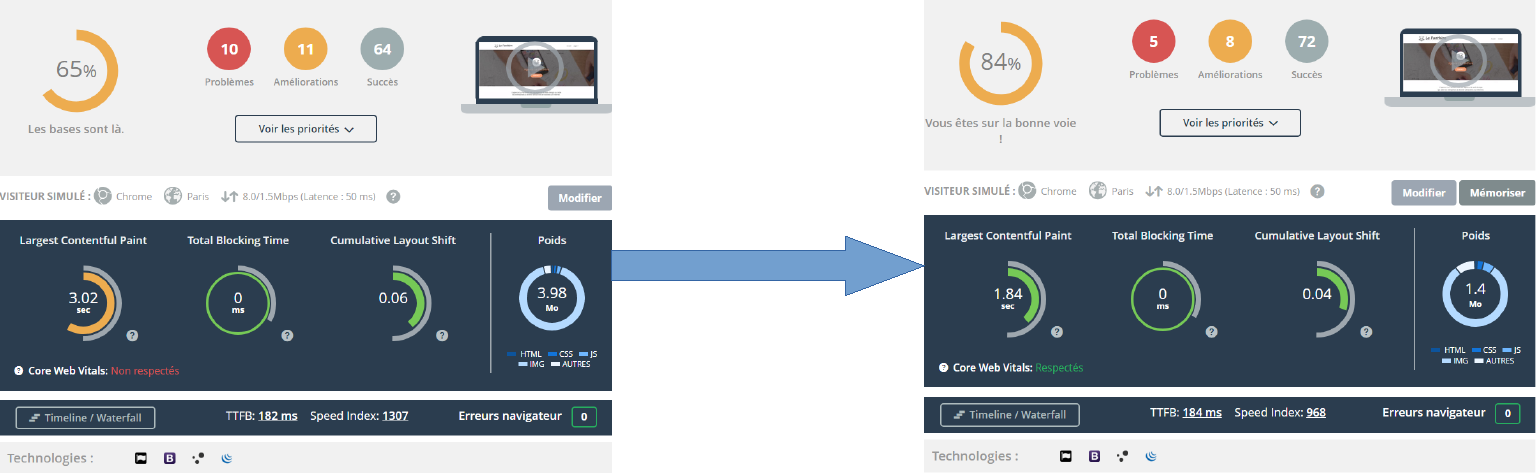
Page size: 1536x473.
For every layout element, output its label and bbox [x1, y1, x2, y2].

picture [924, 0, 1536, 473]
text_box [611, 236, 925, 296]
picture [0, 0, 612, 473]
